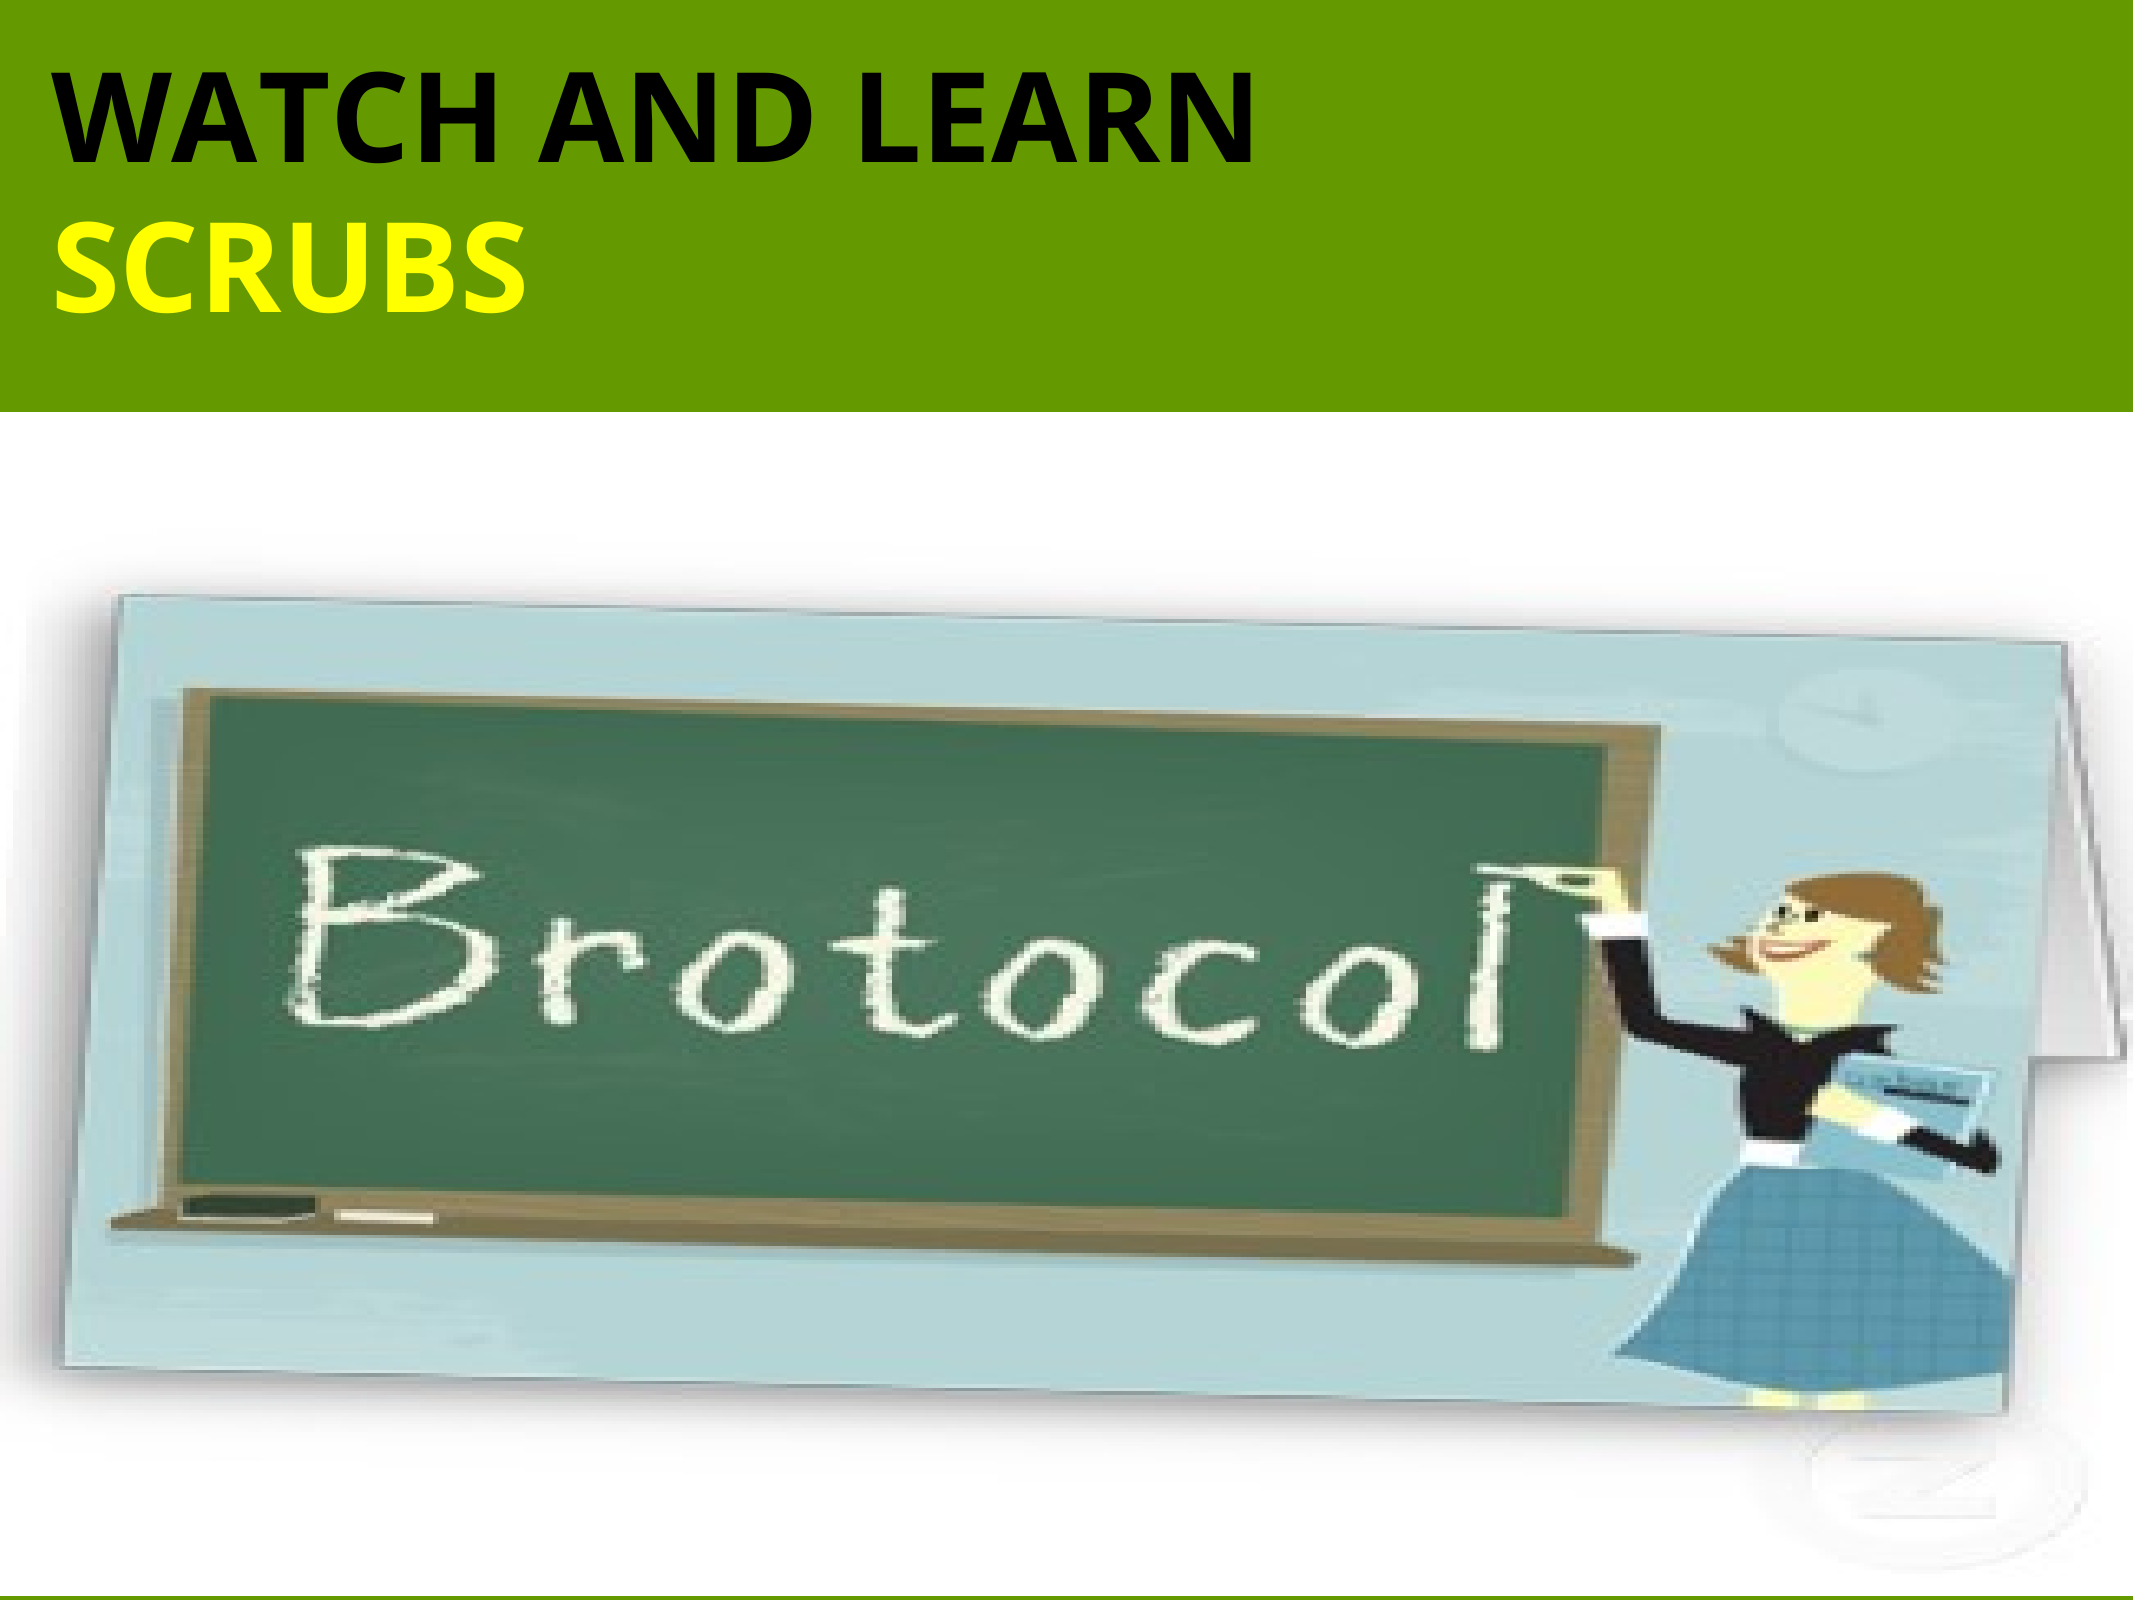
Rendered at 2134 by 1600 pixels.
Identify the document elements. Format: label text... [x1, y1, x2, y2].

picture [0, 412, 2134, 1596]
text_box WATCH AND LEARN SCRUBS [41, 37, 2063, 412]
